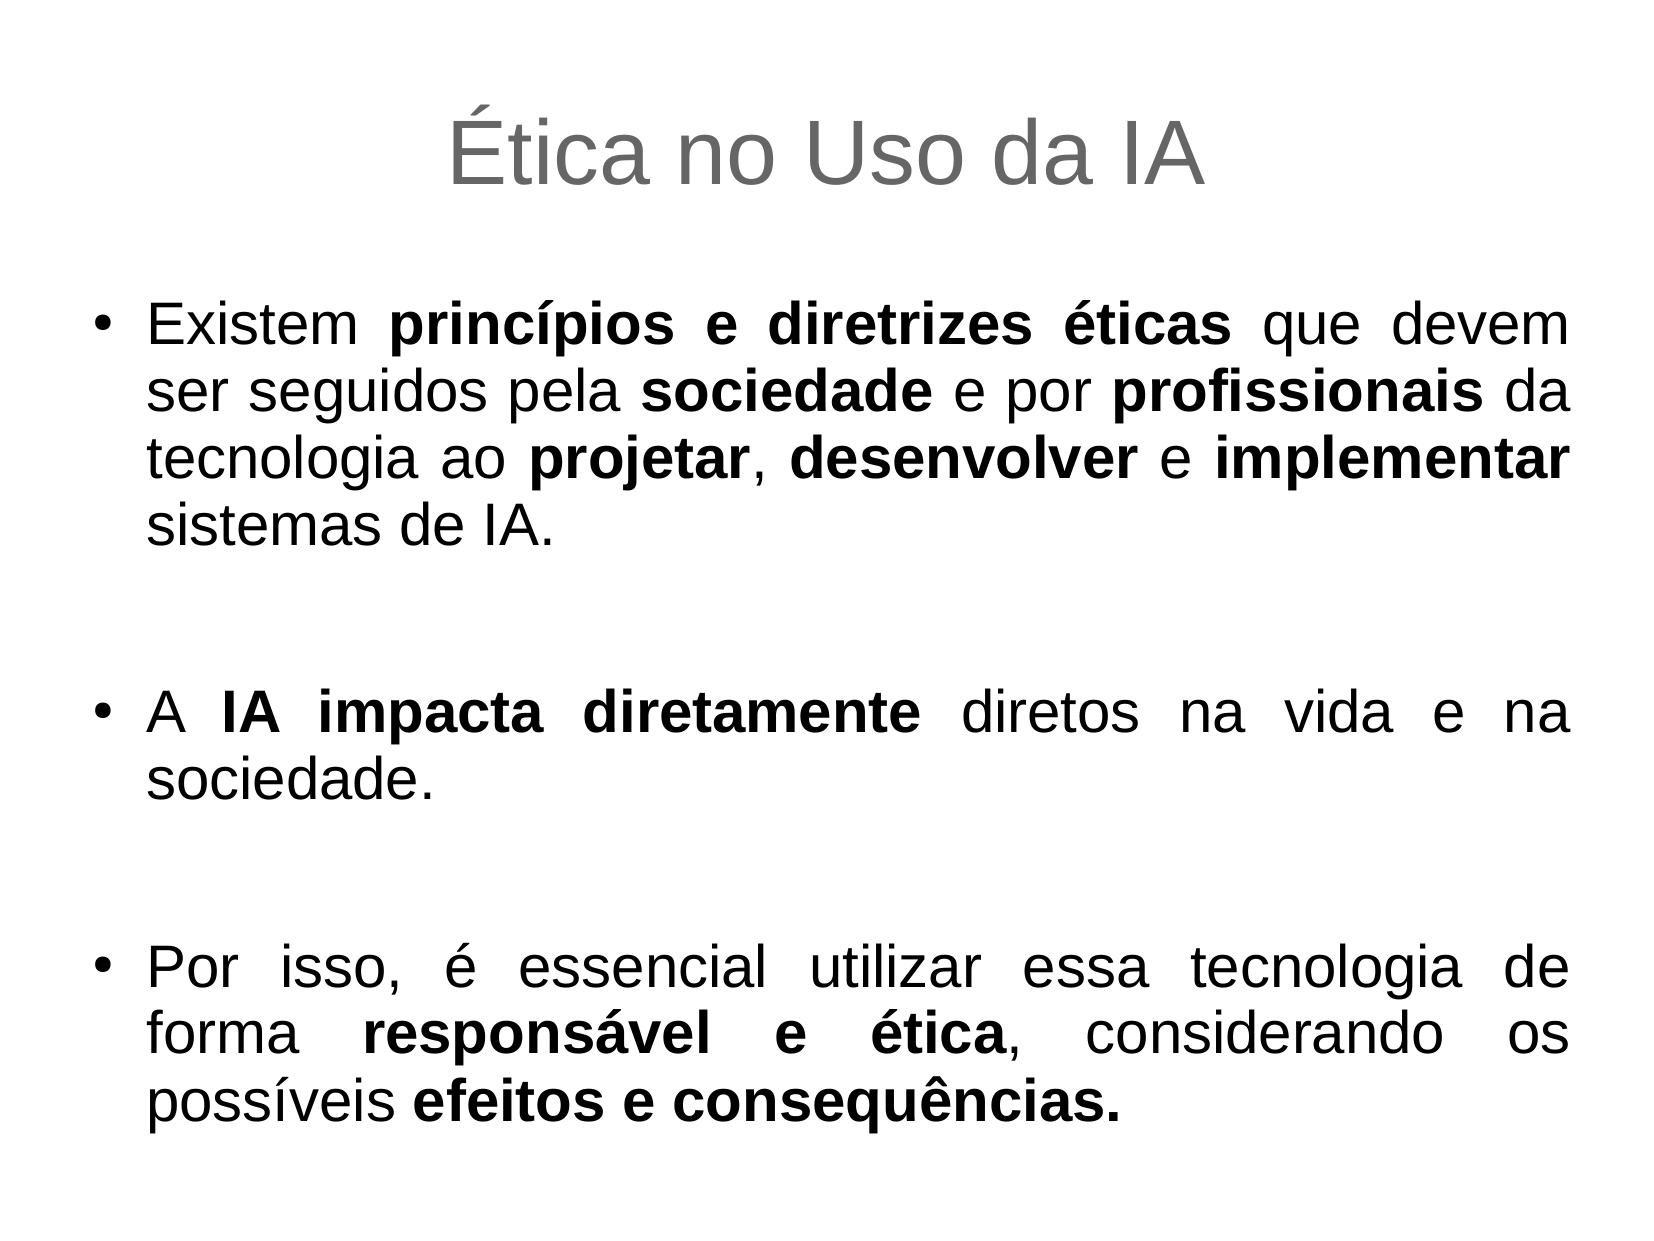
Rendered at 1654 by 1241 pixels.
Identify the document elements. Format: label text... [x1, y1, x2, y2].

title Ética no Uso da IA [82, 49, 1571, 257]
list Existem princípios e diretrizes éticas que devem ser seguidos pela sociedade e por profissionais da tecnologia ao projetar, desenvolver e implementar sistemas de IA. A IA impacta diretamente diretos na vida e na sociedade. Por isso, é essencial utilizar essa tecnologia de forma responsável e ética, considerando os possíveis efeitos e consequências. [82, 290, 1571, 1134]
